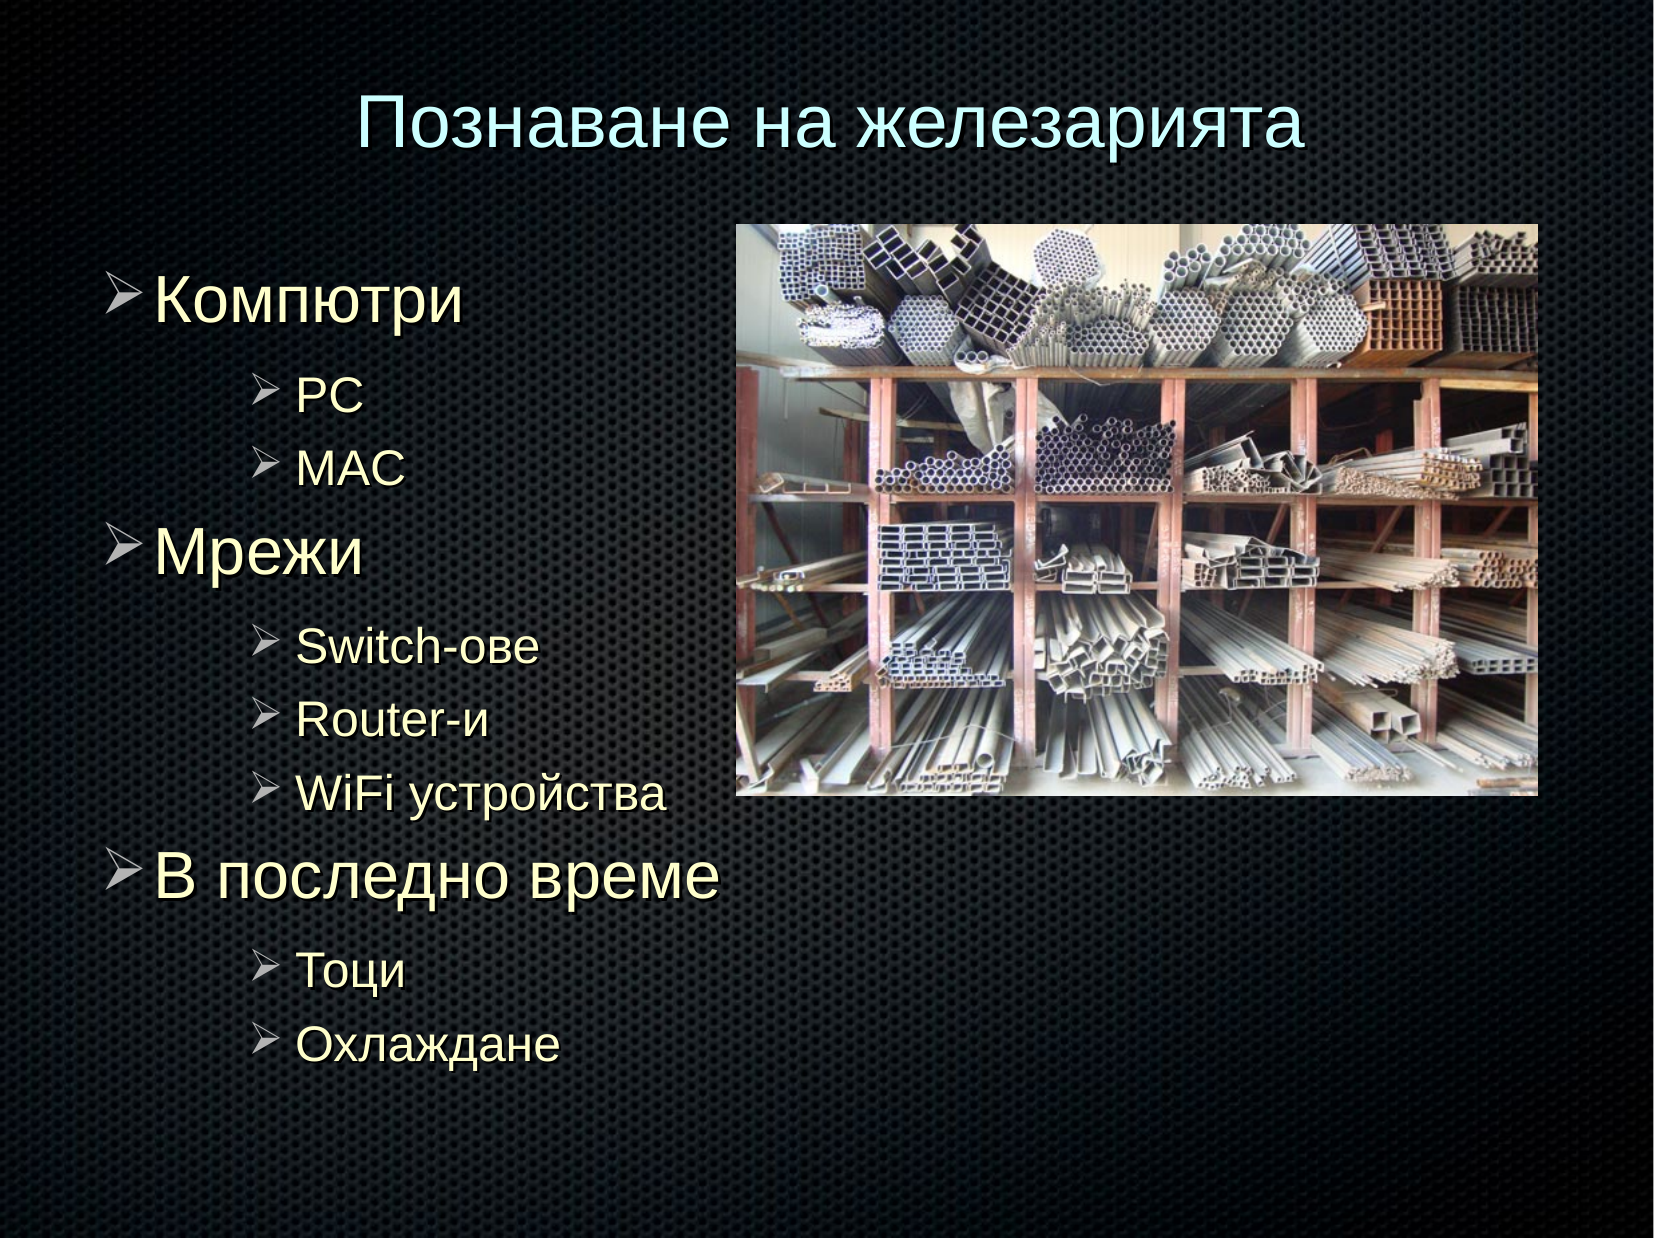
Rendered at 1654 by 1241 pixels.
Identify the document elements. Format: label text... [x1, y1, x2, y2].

list Компютри PC MAC Мрежи Switch-ове Router-и WiFi устройства В последно време Тоци Охлаждане [82, 262, 1571, 1148]
picture [0, 0, 1654, 1238]
title Познаване на железарията [86, 25, 1576, 218]
